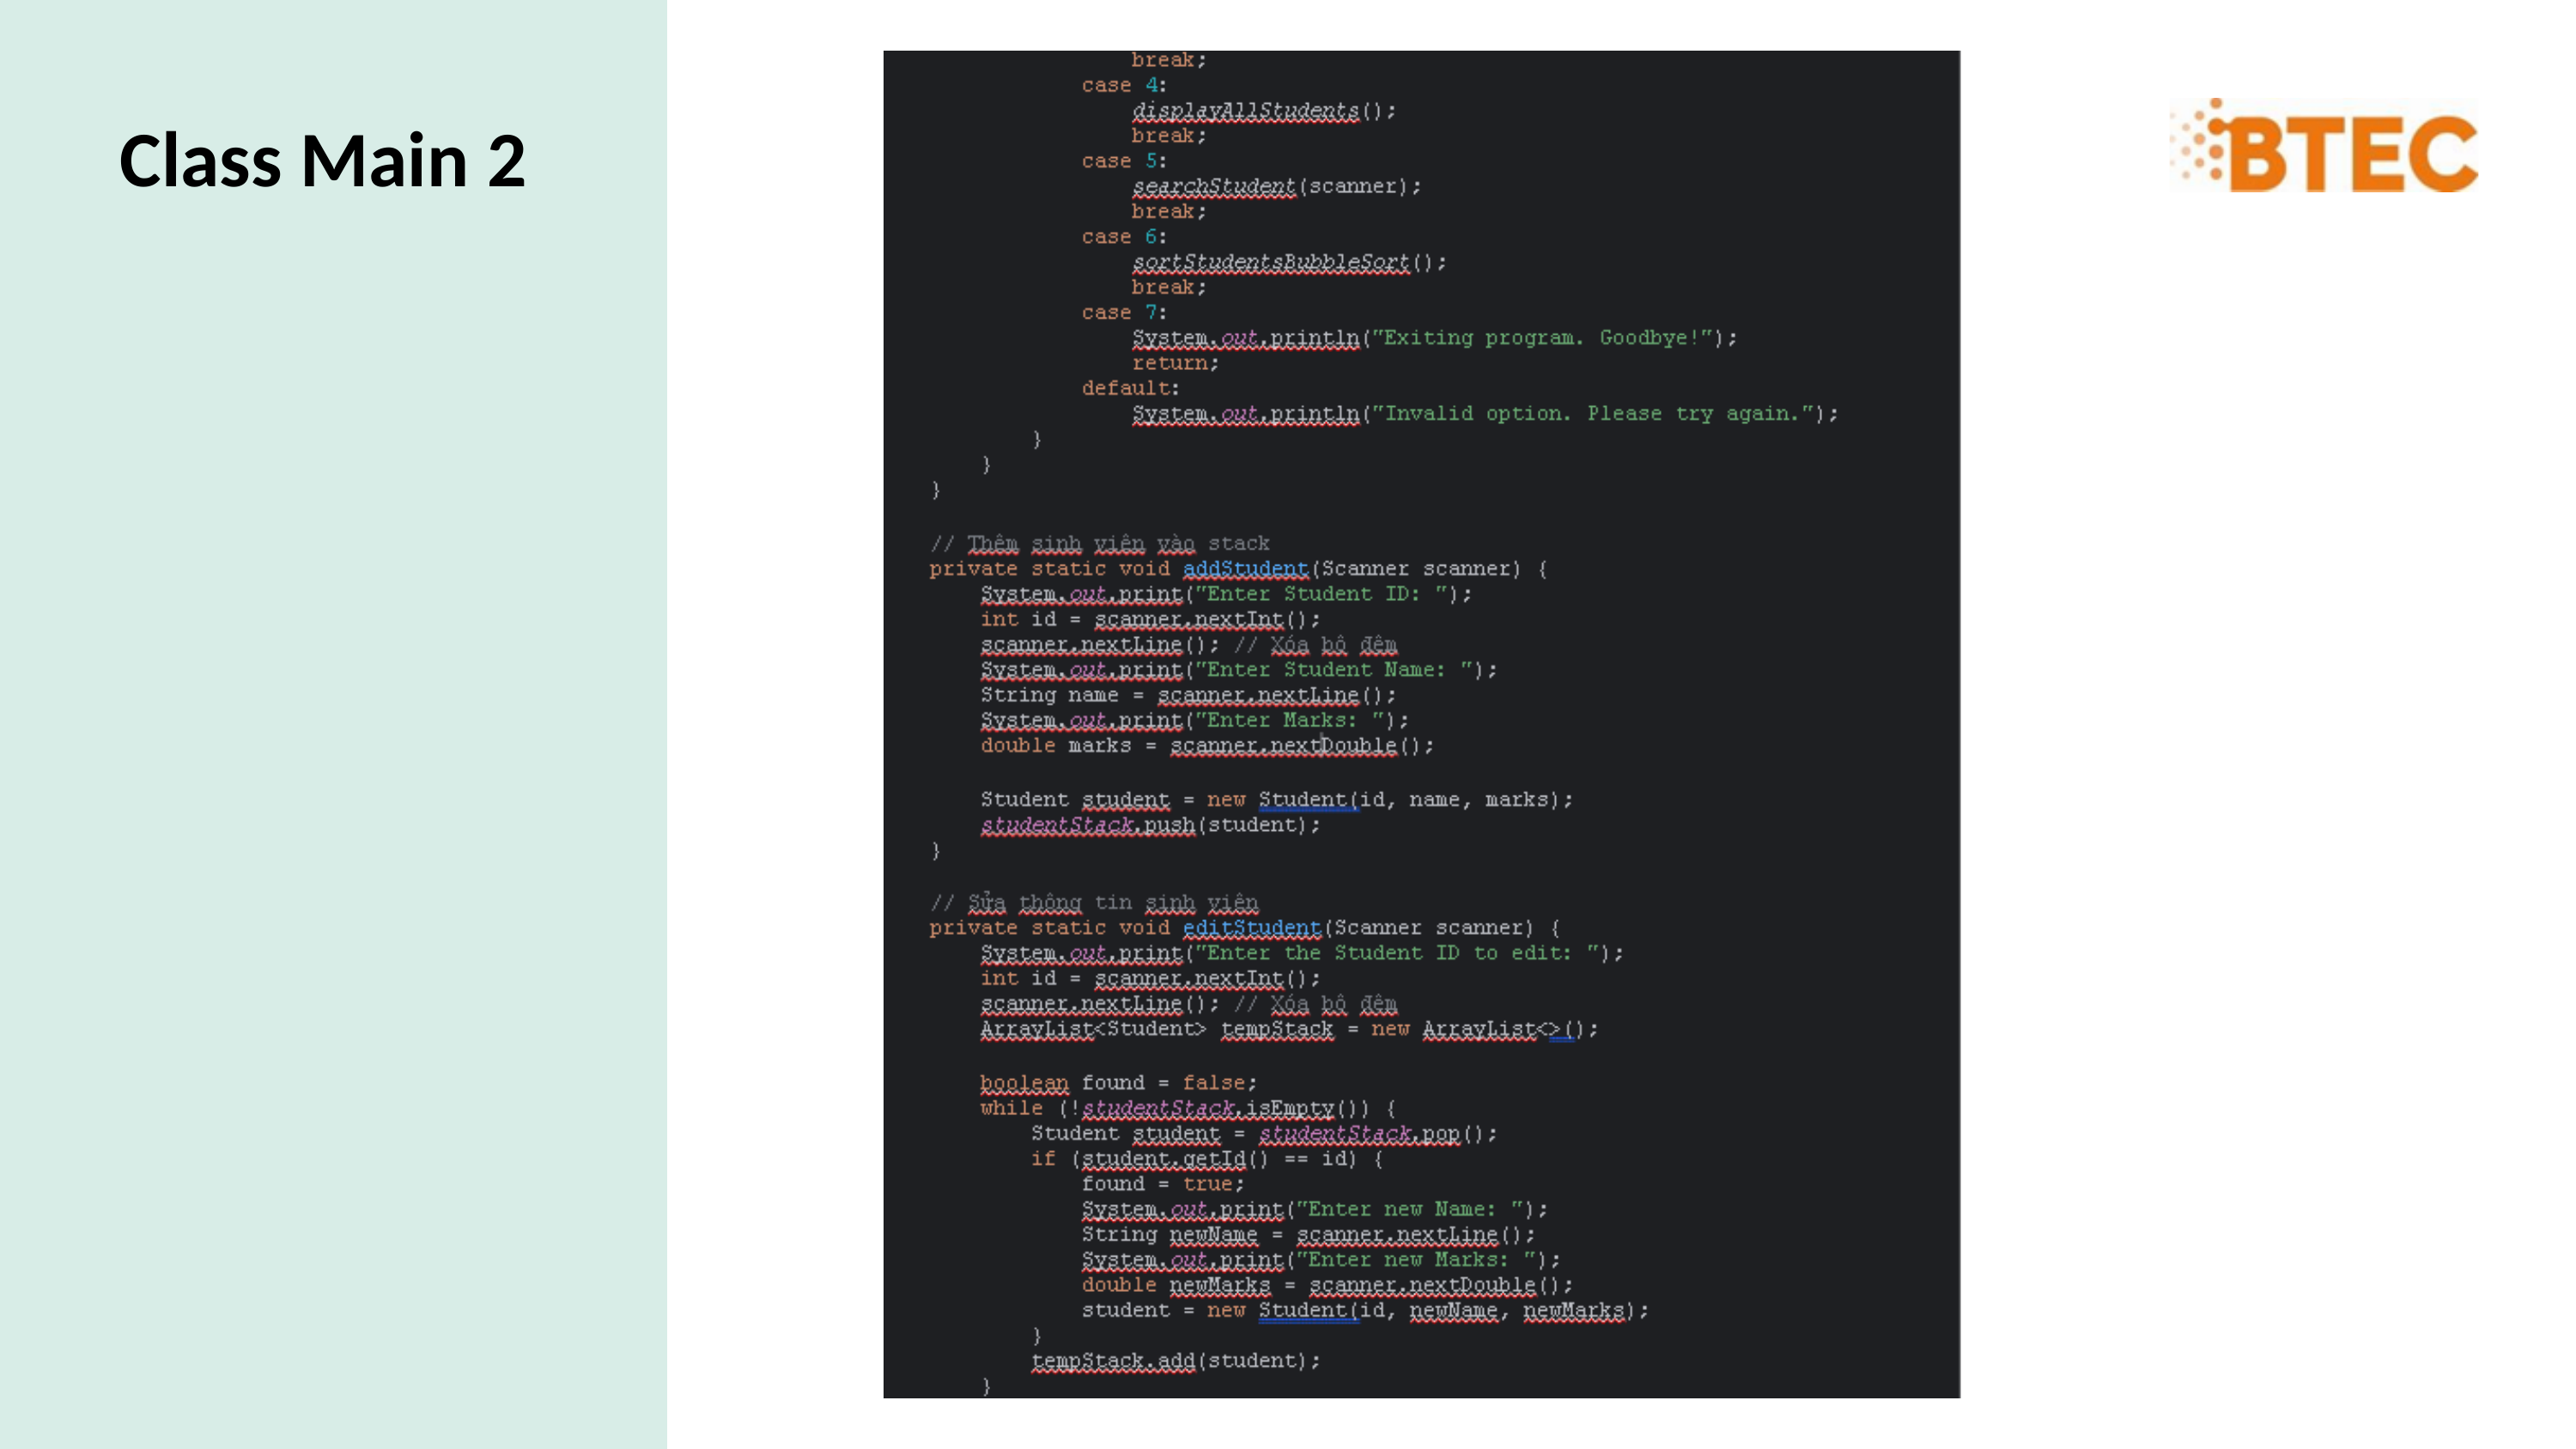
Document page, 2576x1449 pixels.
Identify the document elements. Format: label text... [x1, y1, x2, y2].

text_box Class Main 2 [119, 71, 884, 192]
text_box [2169, 98, 2479, 192]
picture [884, 51, 1963, 1398]
text_box [0, 0, 667, 1449]
